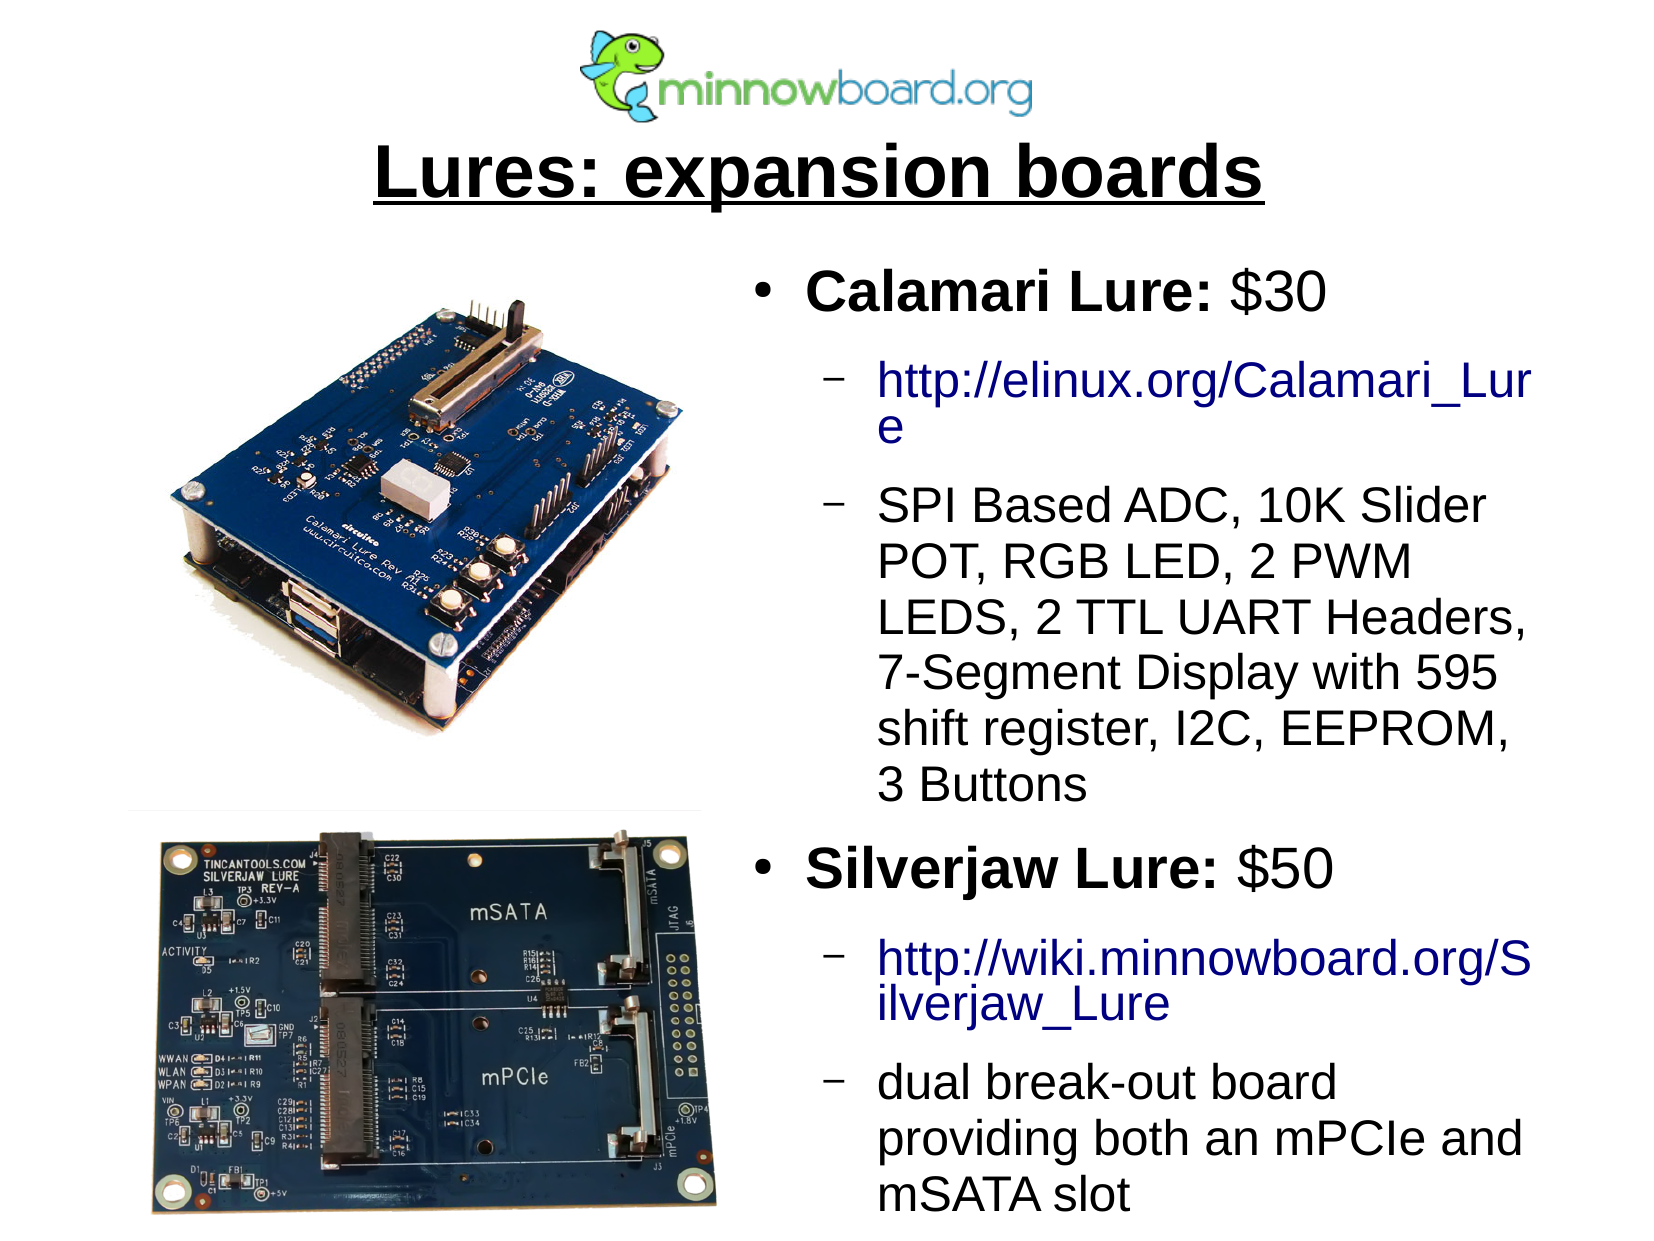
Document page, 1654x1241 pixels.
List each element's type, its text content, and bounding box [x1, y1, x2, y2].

list Calamari Lure: $30 http://elinux.org/Calamari_Lure SPI Based ADC, 10K Slider POT, RGB LED, 2 PWM LEDS, 2 TTL UART Headers, 7-Segment Display with 595 shift register, I2C, EEPROM, 3 Buttons Silverjaw Lure: $50 http://wiki.minnowboard.org/Silverjaw_Lure dual break-out board providing both an mPCIe and mSATA slot [735, 258, 1538, 1159]
picture [128, 810, 736, 1231]
picture [580, 20, 1032, 126]
title Lures: expansion boards [75, 67, 1564, 275]
picture [150, 236, 706, 792]
